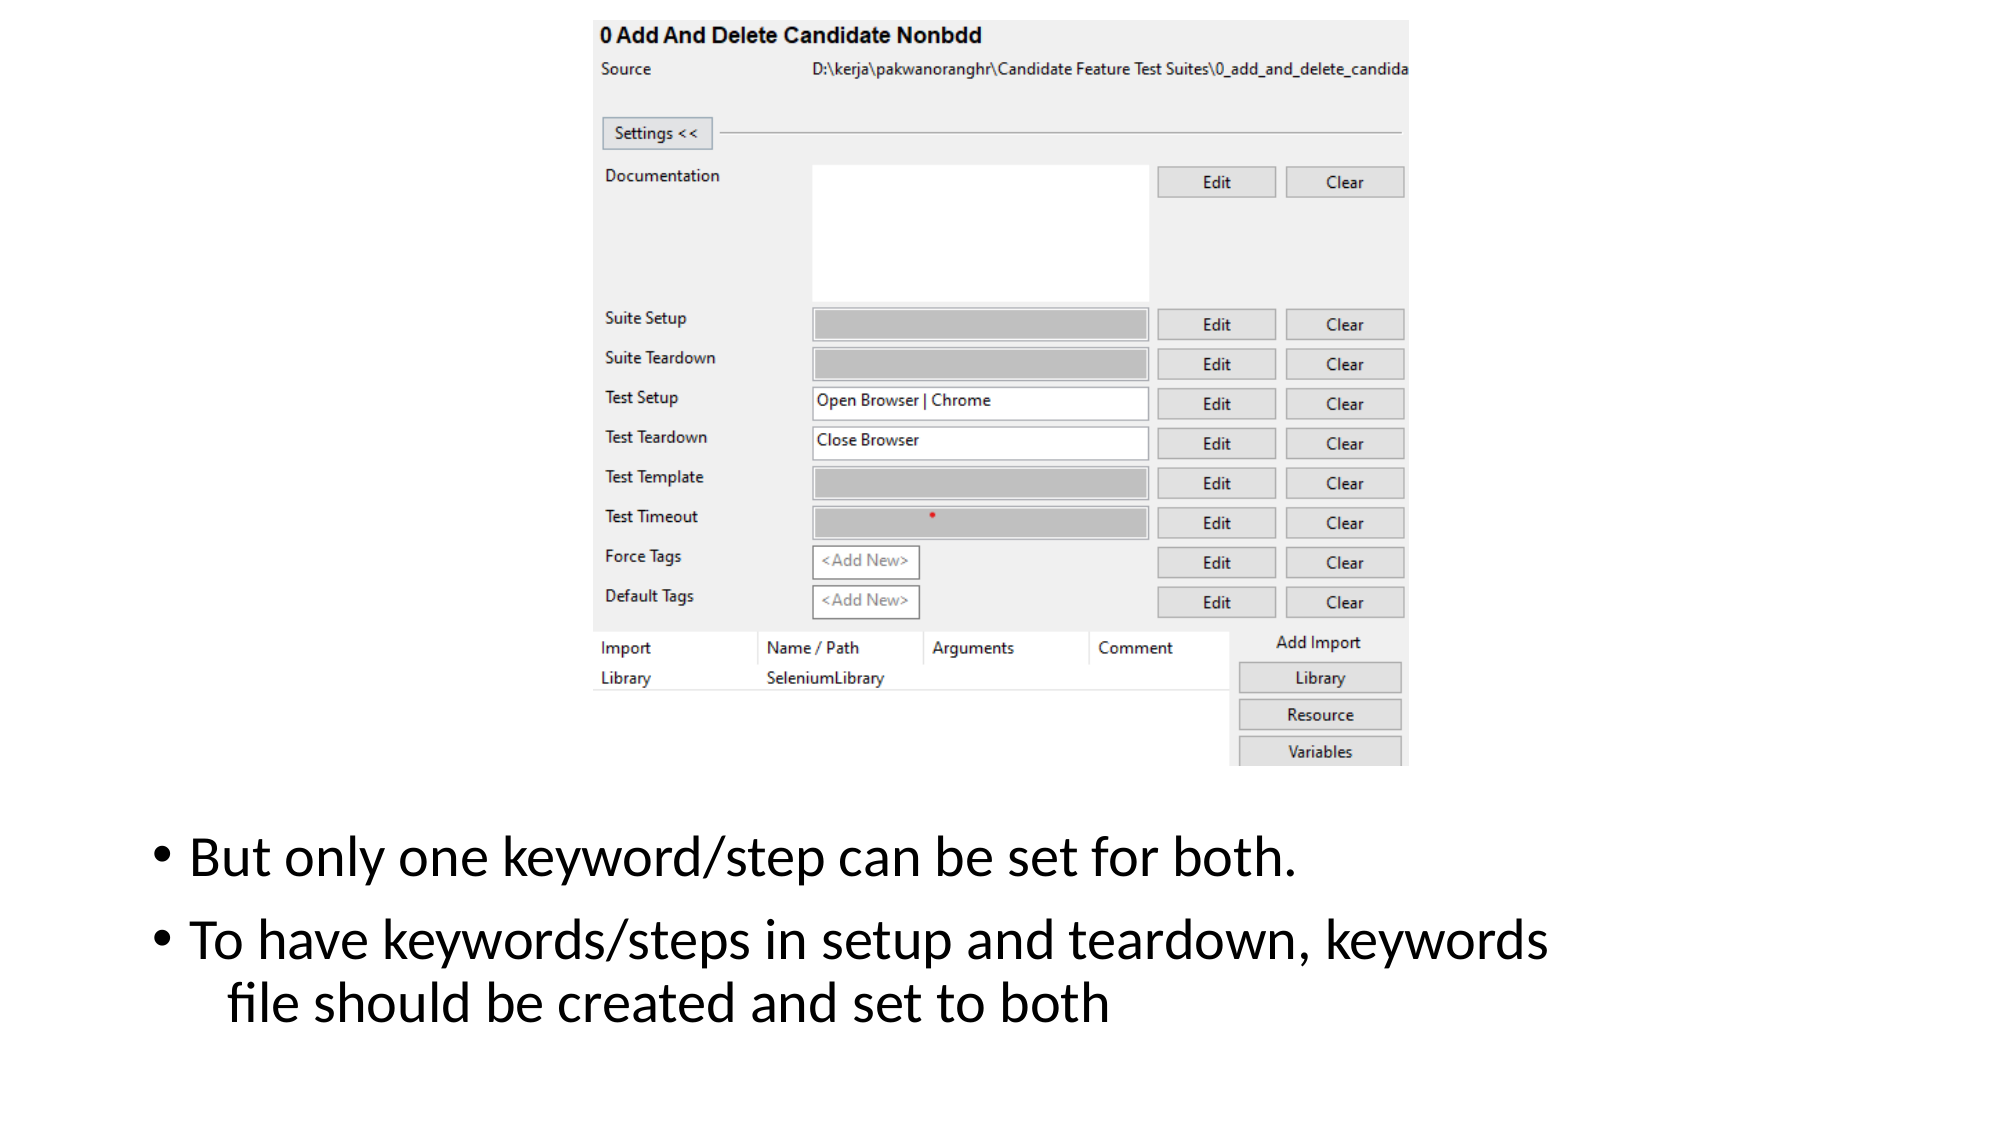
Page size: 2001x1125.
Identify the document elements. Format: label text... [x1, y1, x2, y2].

picture [593, 20, 1409, 766]
list But only one keyword/step can be set for both. To have keywords/steps in setup and teardown, keywords file should be created and set to both [137, 818, 1863, 1125]
